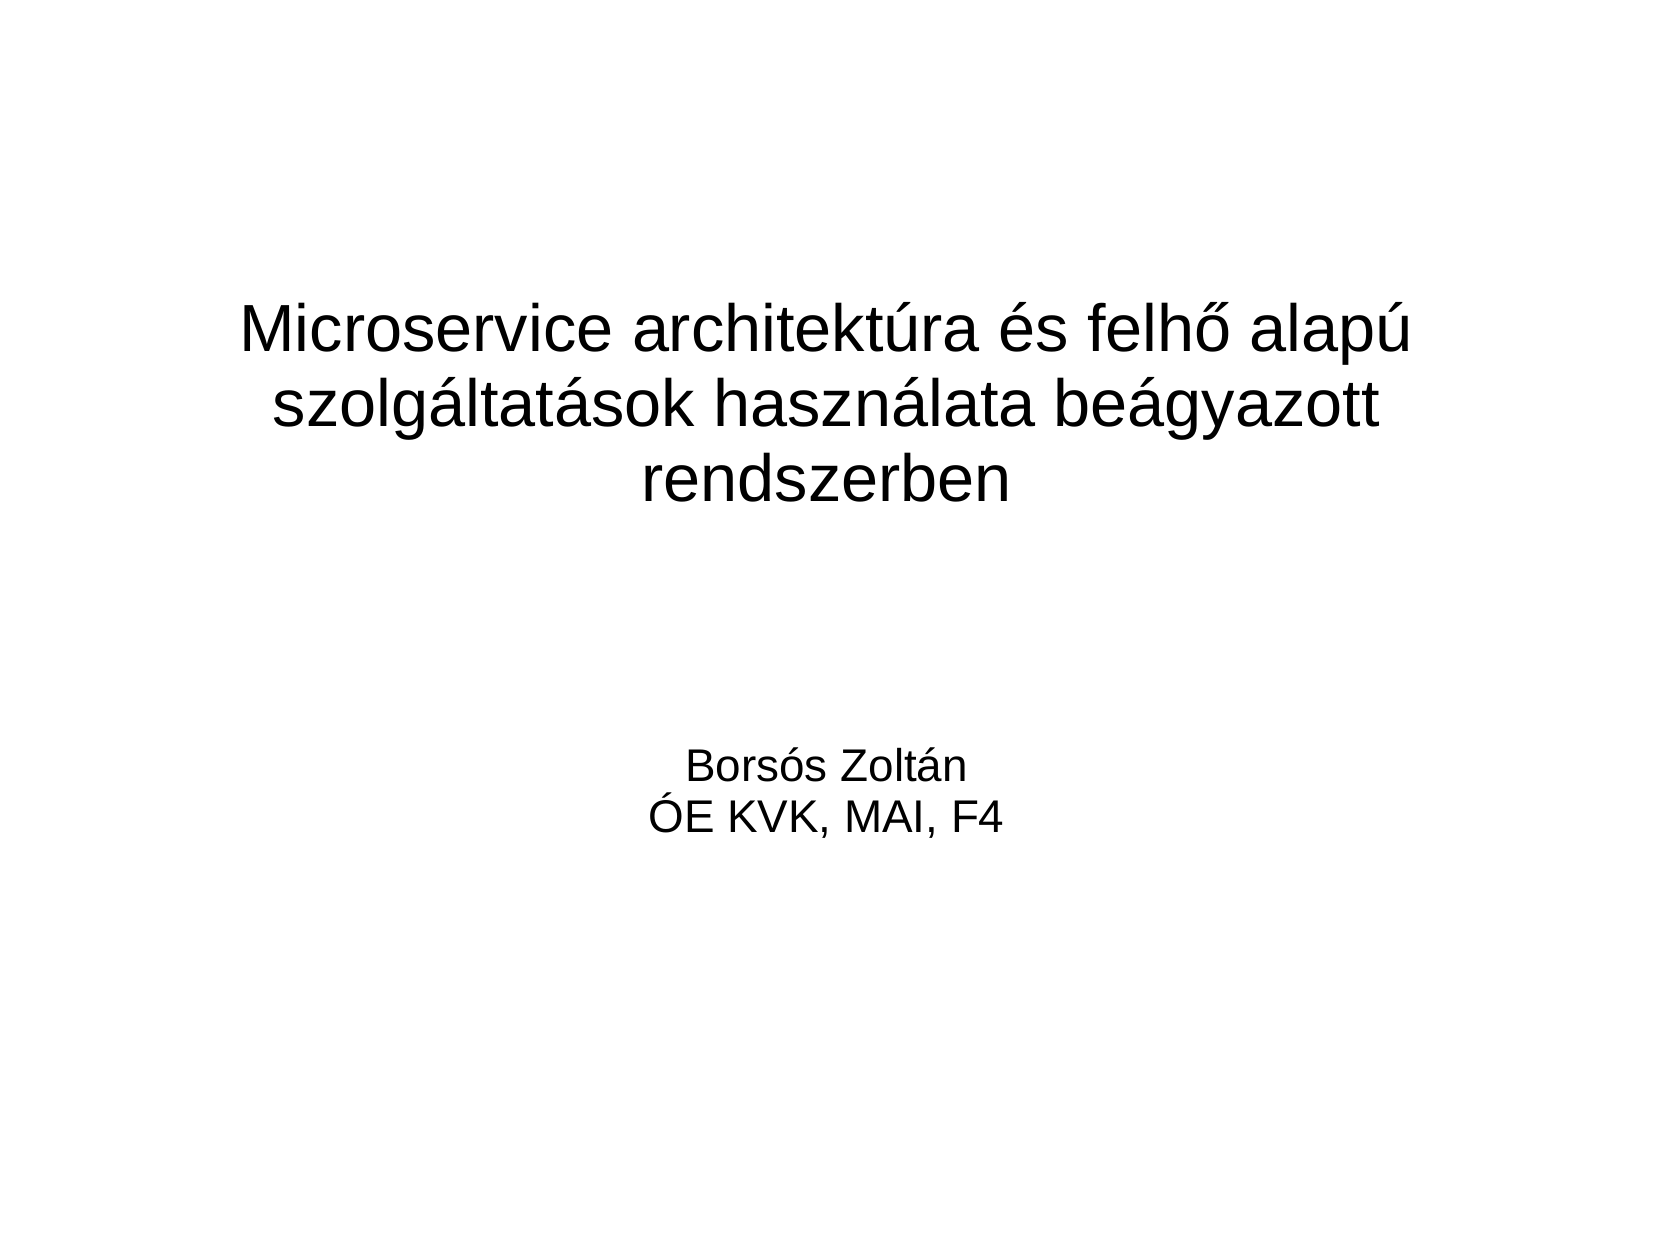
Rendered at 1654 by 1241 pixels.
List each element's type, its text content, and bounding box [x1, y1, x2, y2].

subtitle Microservice architektúra és felhő alapú szolgáltatások használata beágyazott rendszerben Borsós Zoltán ÓE KVK, MAI, F4 [82, 49, 1571, 1010]
